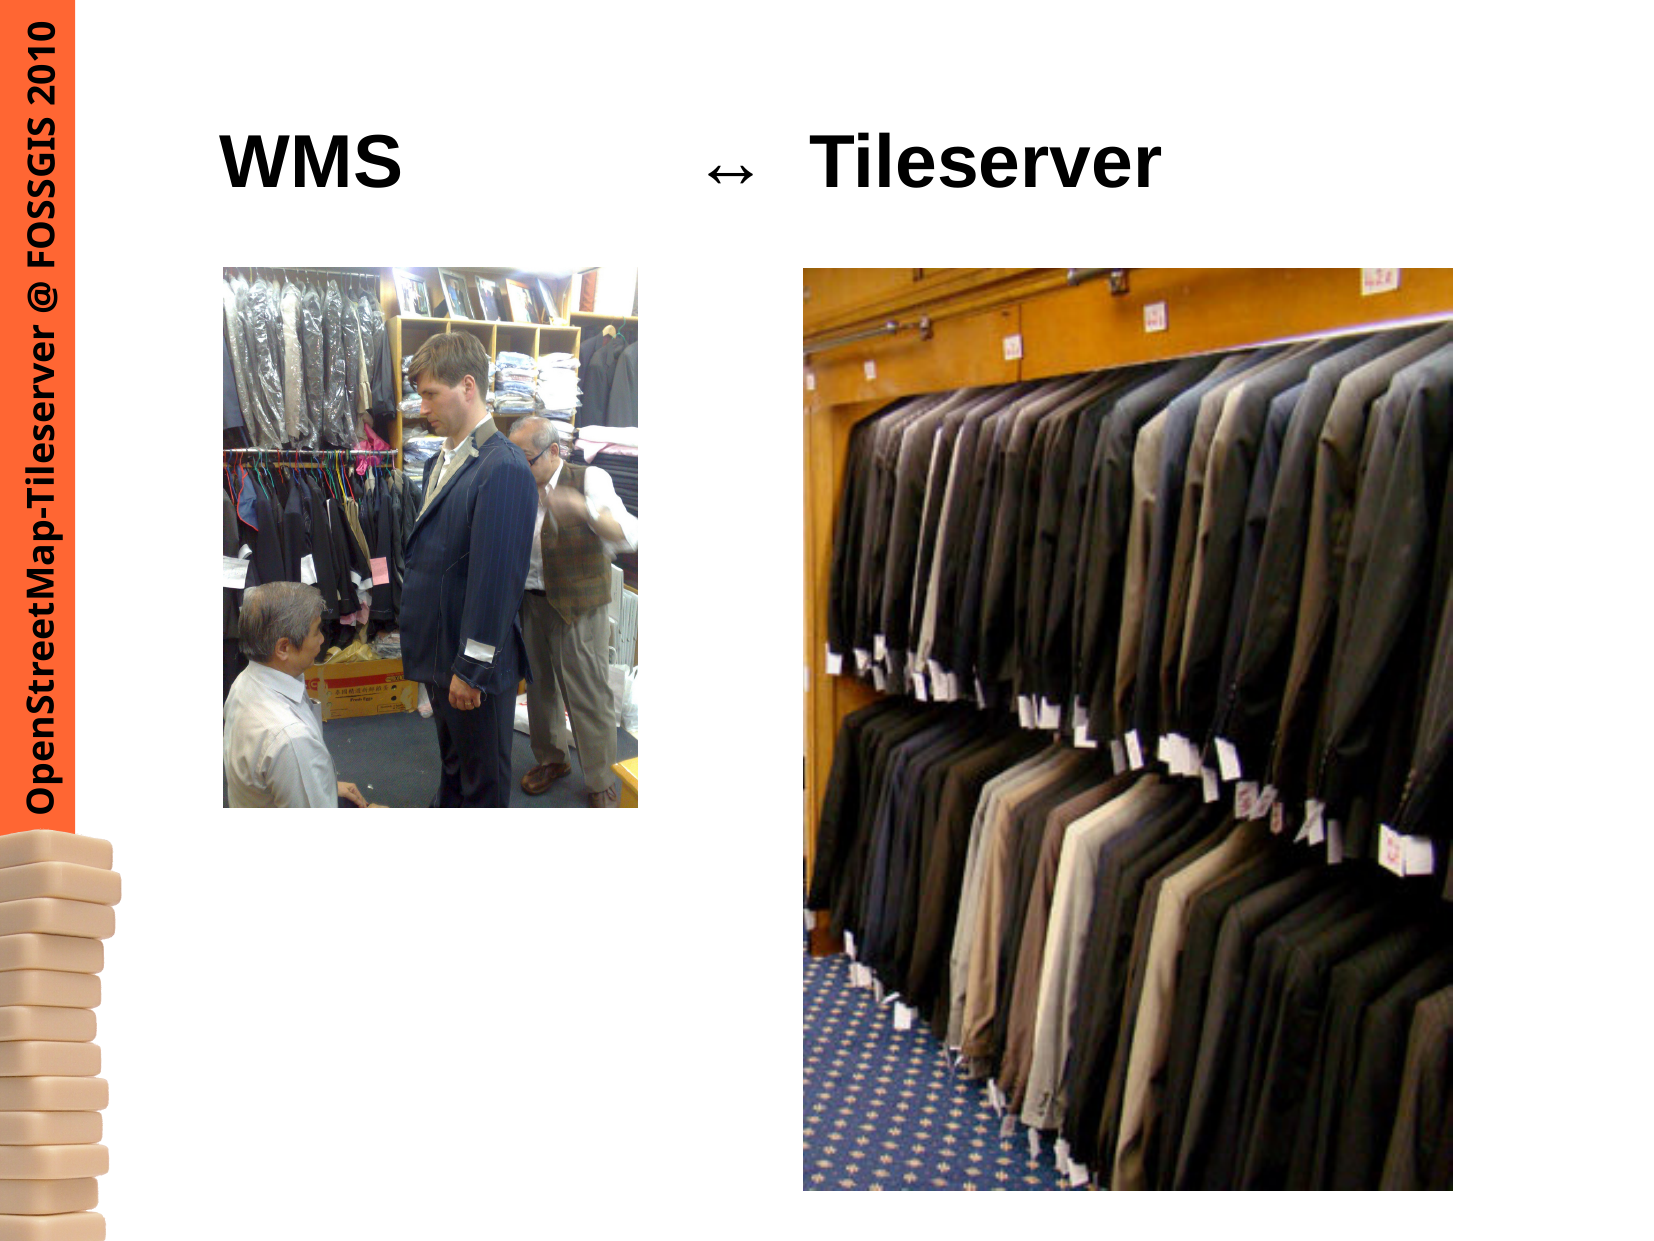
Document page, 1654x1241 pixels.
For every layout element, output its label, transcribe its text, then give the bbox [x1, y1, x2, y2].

picture [803, 268, 1453, 1191]
picture [0, 816, 133, 1241]
picture [223, 267, 638, 808]
text_box WMS ↔ Tileserver [205, 112, 1501, 212]
